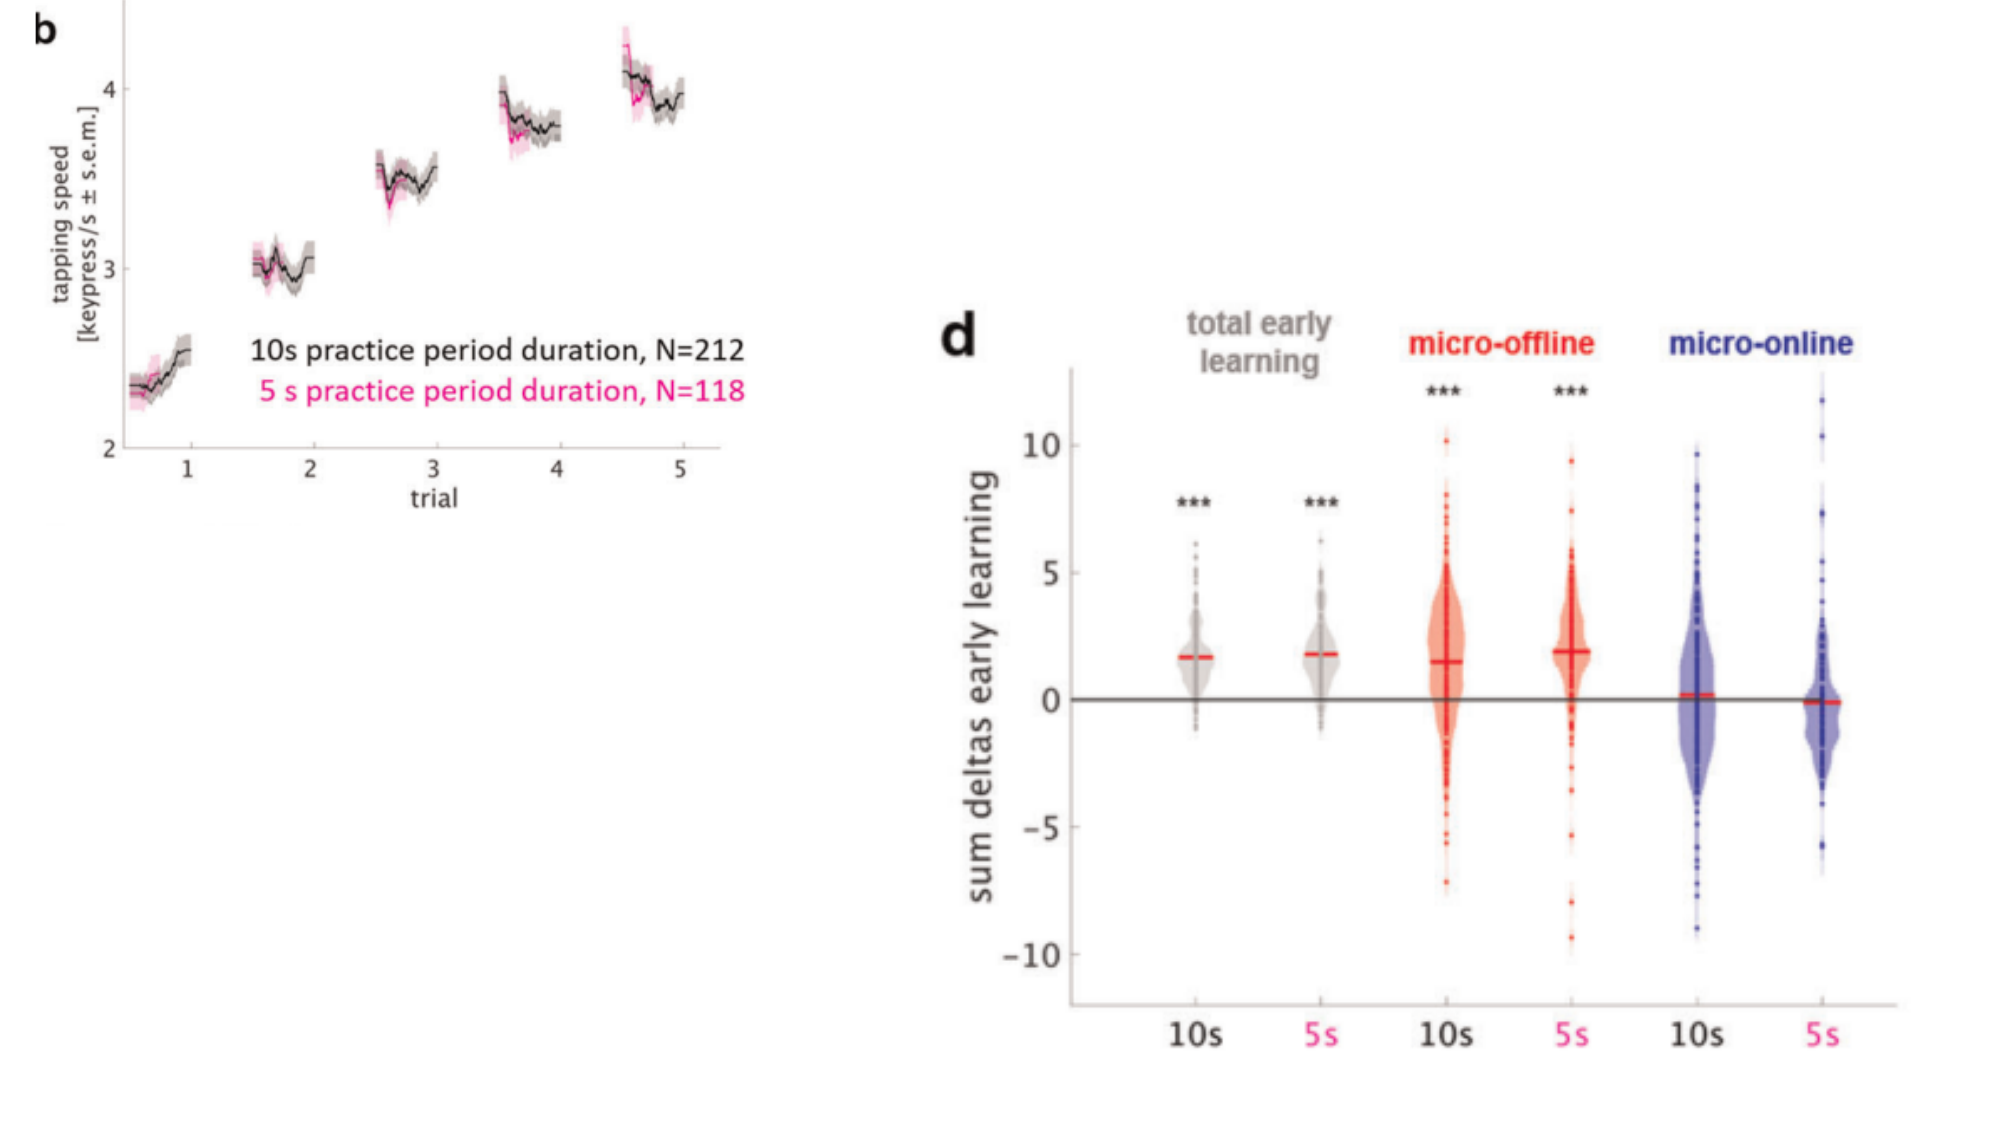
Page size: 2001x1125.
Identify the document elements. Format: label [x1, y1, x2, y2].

picture [928, 285, 1929, 1072]
picture [35, 0, 858, 526]
